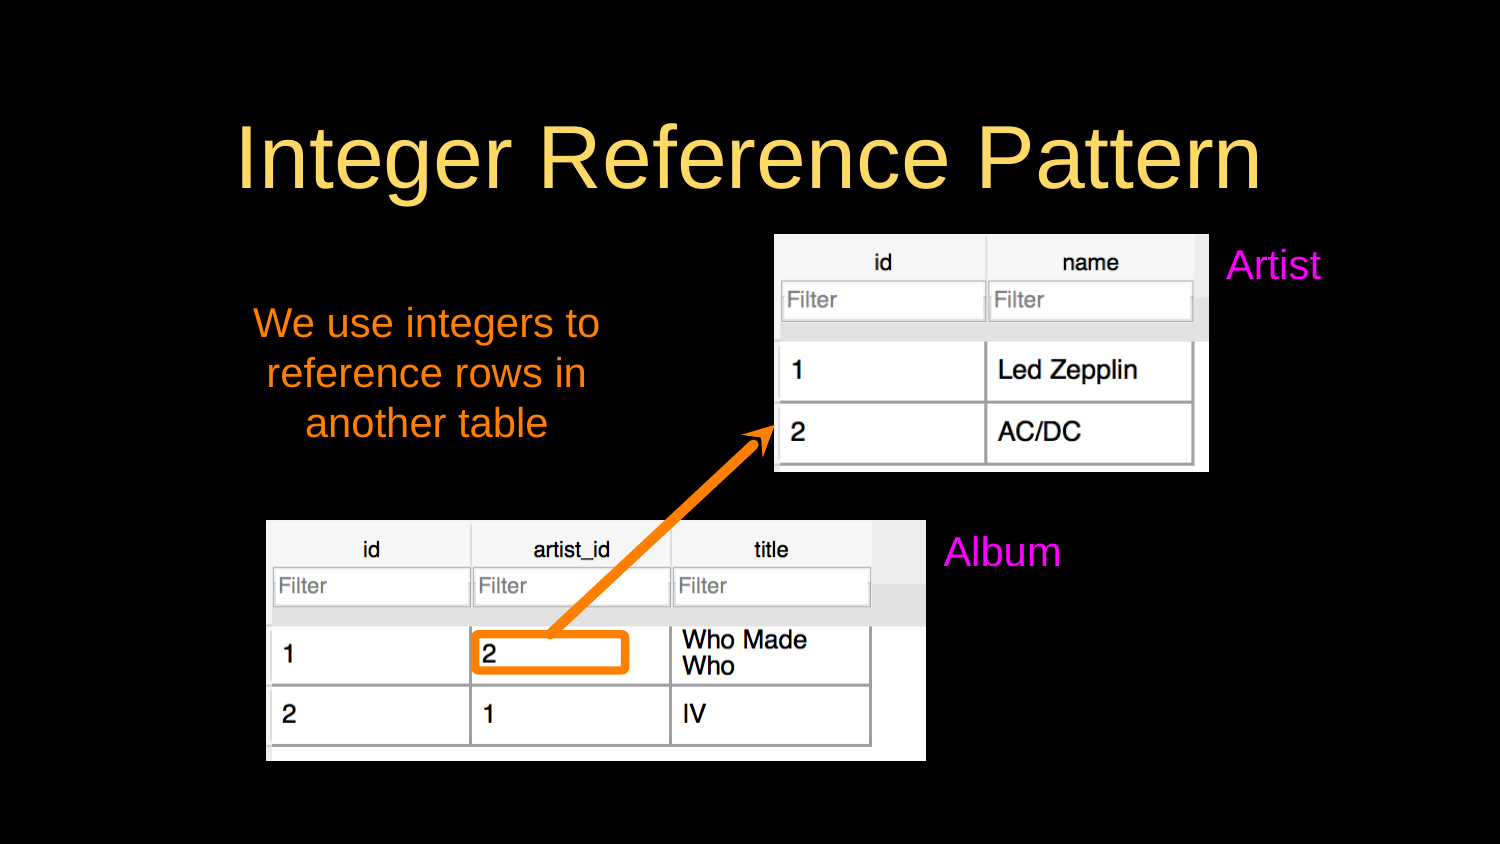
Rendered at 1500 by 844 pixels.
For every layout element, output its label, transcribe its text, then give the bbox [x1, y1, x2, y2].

text_box Artist [1225, 237, 1322, 289]
picture [480, 639, 620, 666]
picture [266, 520, 926, 761]
picture [774, 234, 1209, 472]
text_box We use integers to reference rows in another table [200, 303, 653, 438]
text_box Album [936, 524, 1069, 576]
title Integer Reference Pattern [106, 71, 1393, 235]
